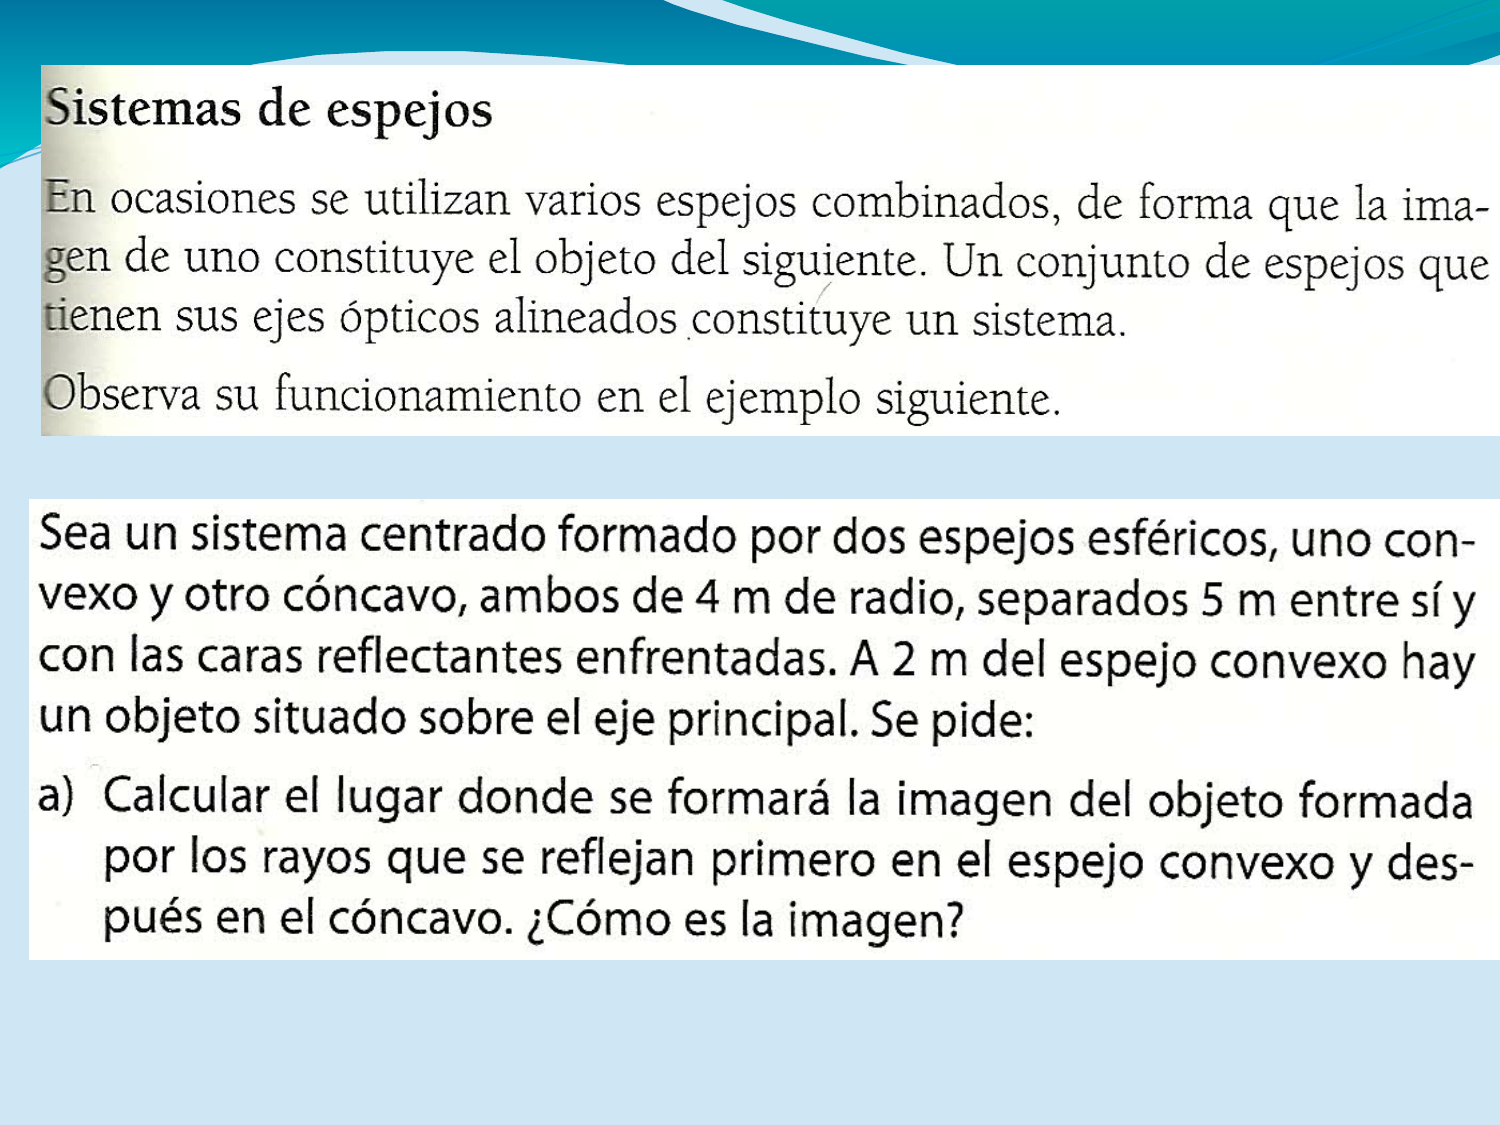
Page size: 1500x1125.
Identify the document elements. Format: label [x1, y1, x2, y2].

picture [29, 499, 1500, 960]
picture [41, 65, 1500, 436]
